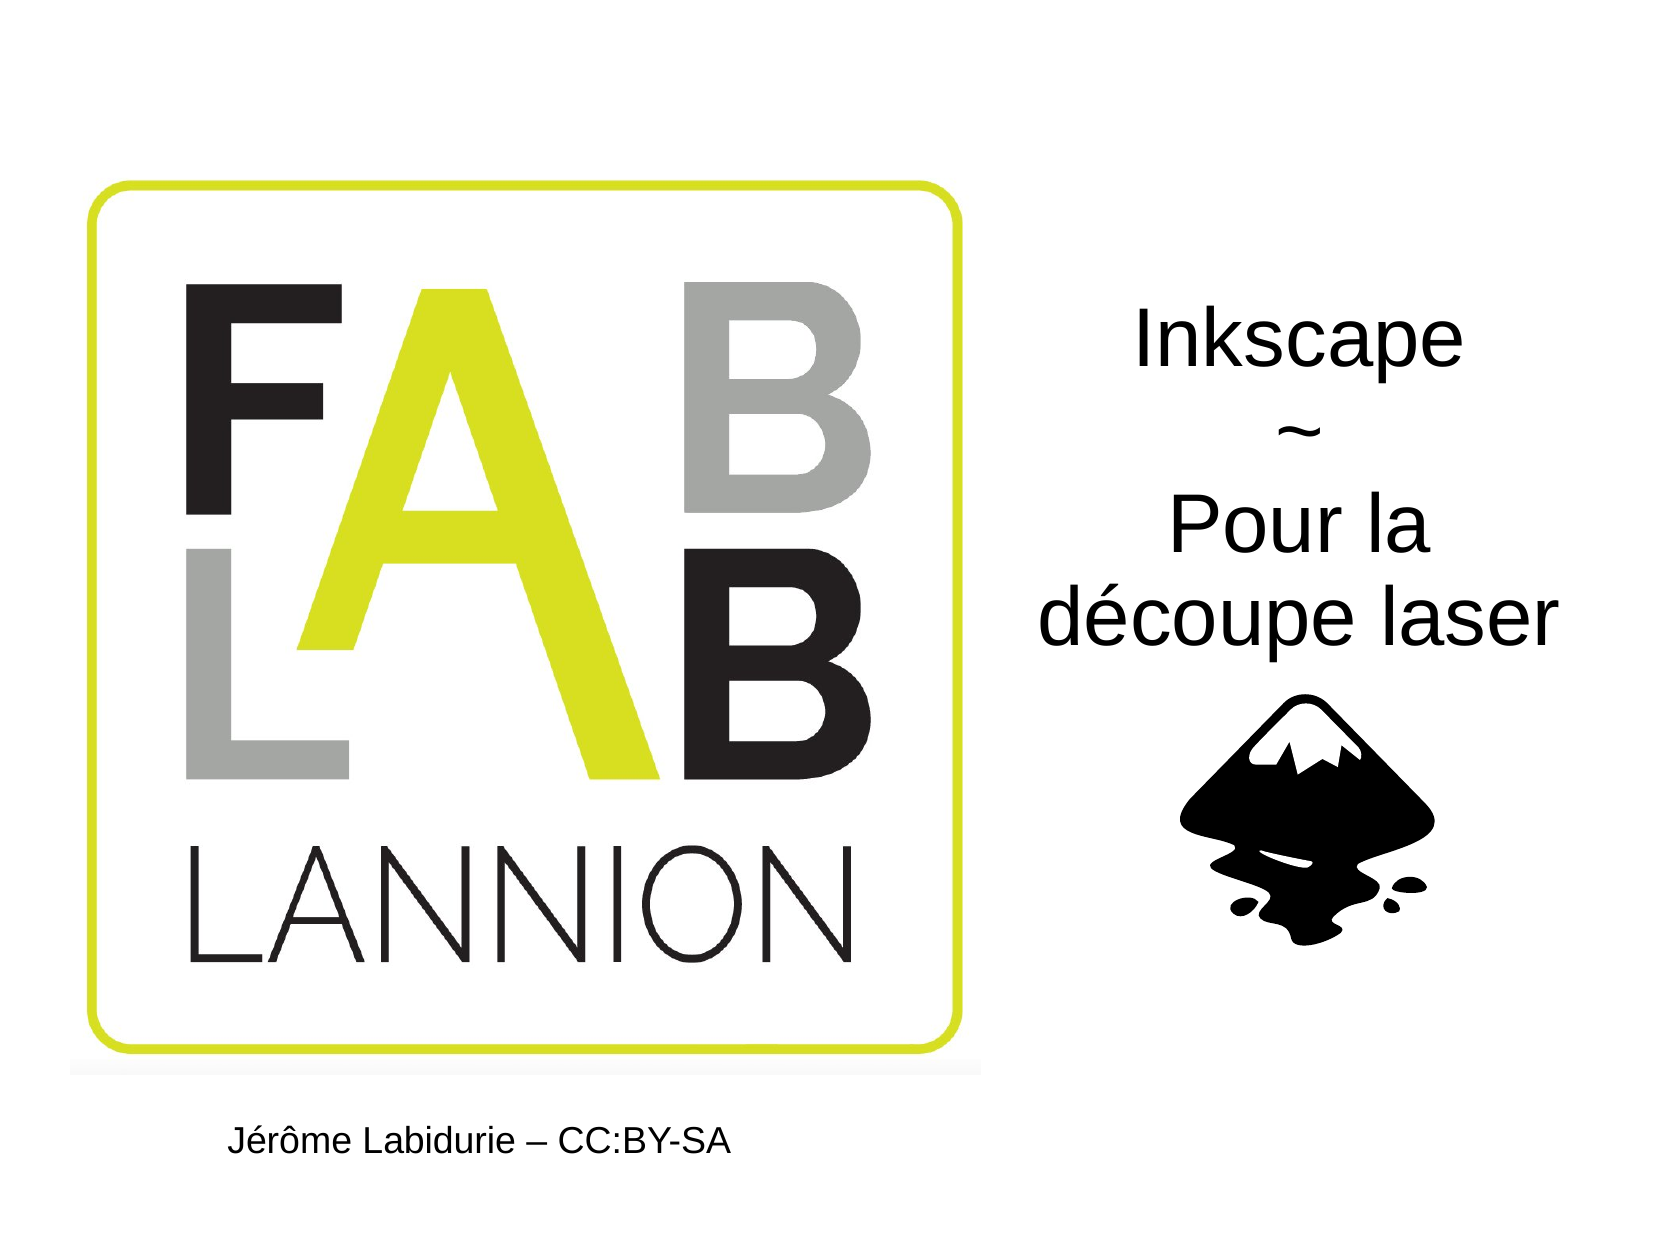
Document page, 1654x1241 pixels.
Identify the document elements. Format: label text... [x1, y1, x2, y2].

text_box Inkscape ~ Pour la découpe laser [1003, 283, 1595, 764]
text_box Jérôme Labidurie – CC:BY-SA [212, 1112, 747, 1170]
picture [1169, 683, 1443, 957]
picture [70, 165, 981, 1075]
